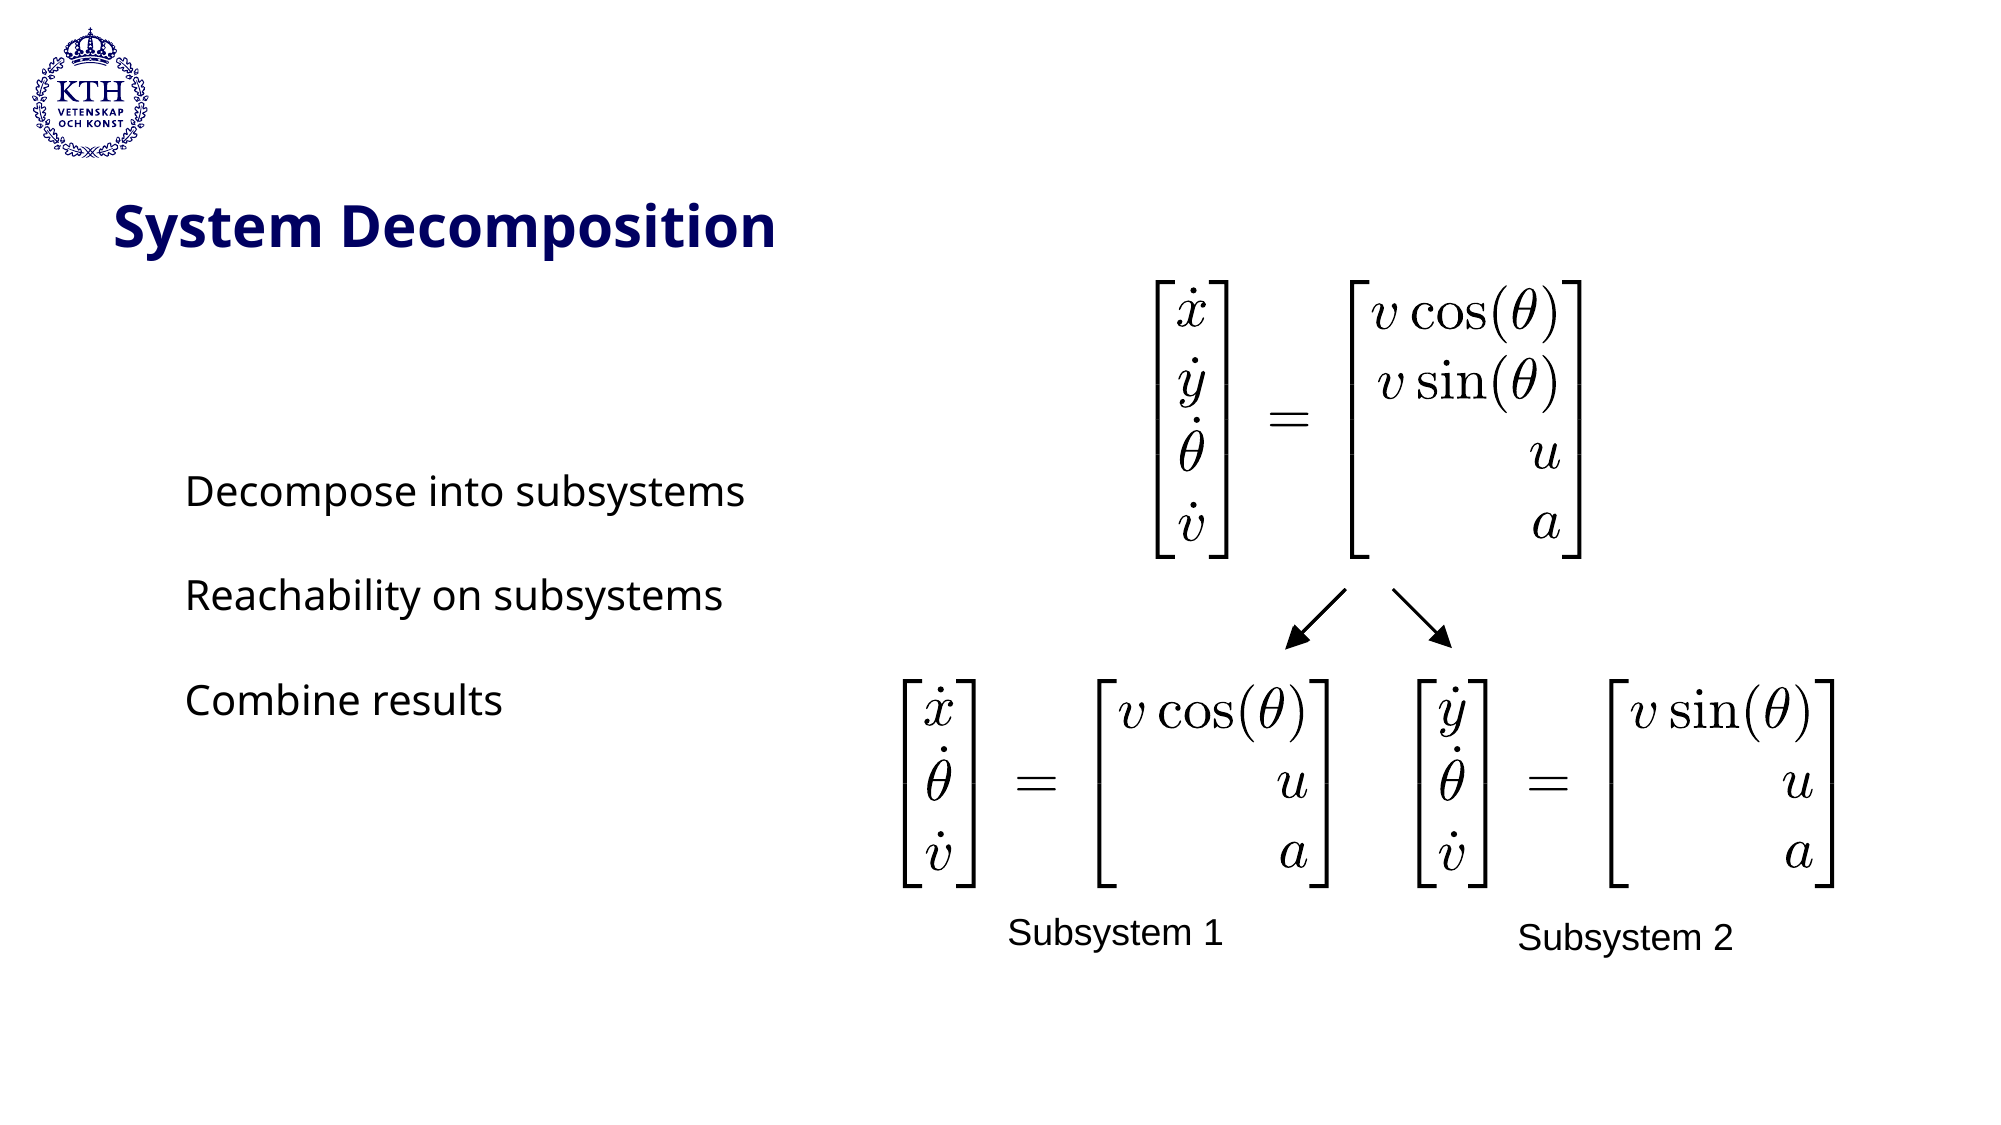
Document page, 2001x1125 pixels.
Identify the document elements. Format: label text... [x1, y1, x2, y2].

picture [1153, 277, 1584, 562]
picture [902, 679, 1329, 889]
title System Decomposition [98, 179, 1902, 273]
text_box Subsystem 2 [1478, 909, 1774, 969]
list Decompose into subsystems Reachability on subsystems Combine results [98, 307, 887, 857]
picture [1417, 679, 1835, 889]
text_box Subsystem 1 [968, 903, 1264, 963]
